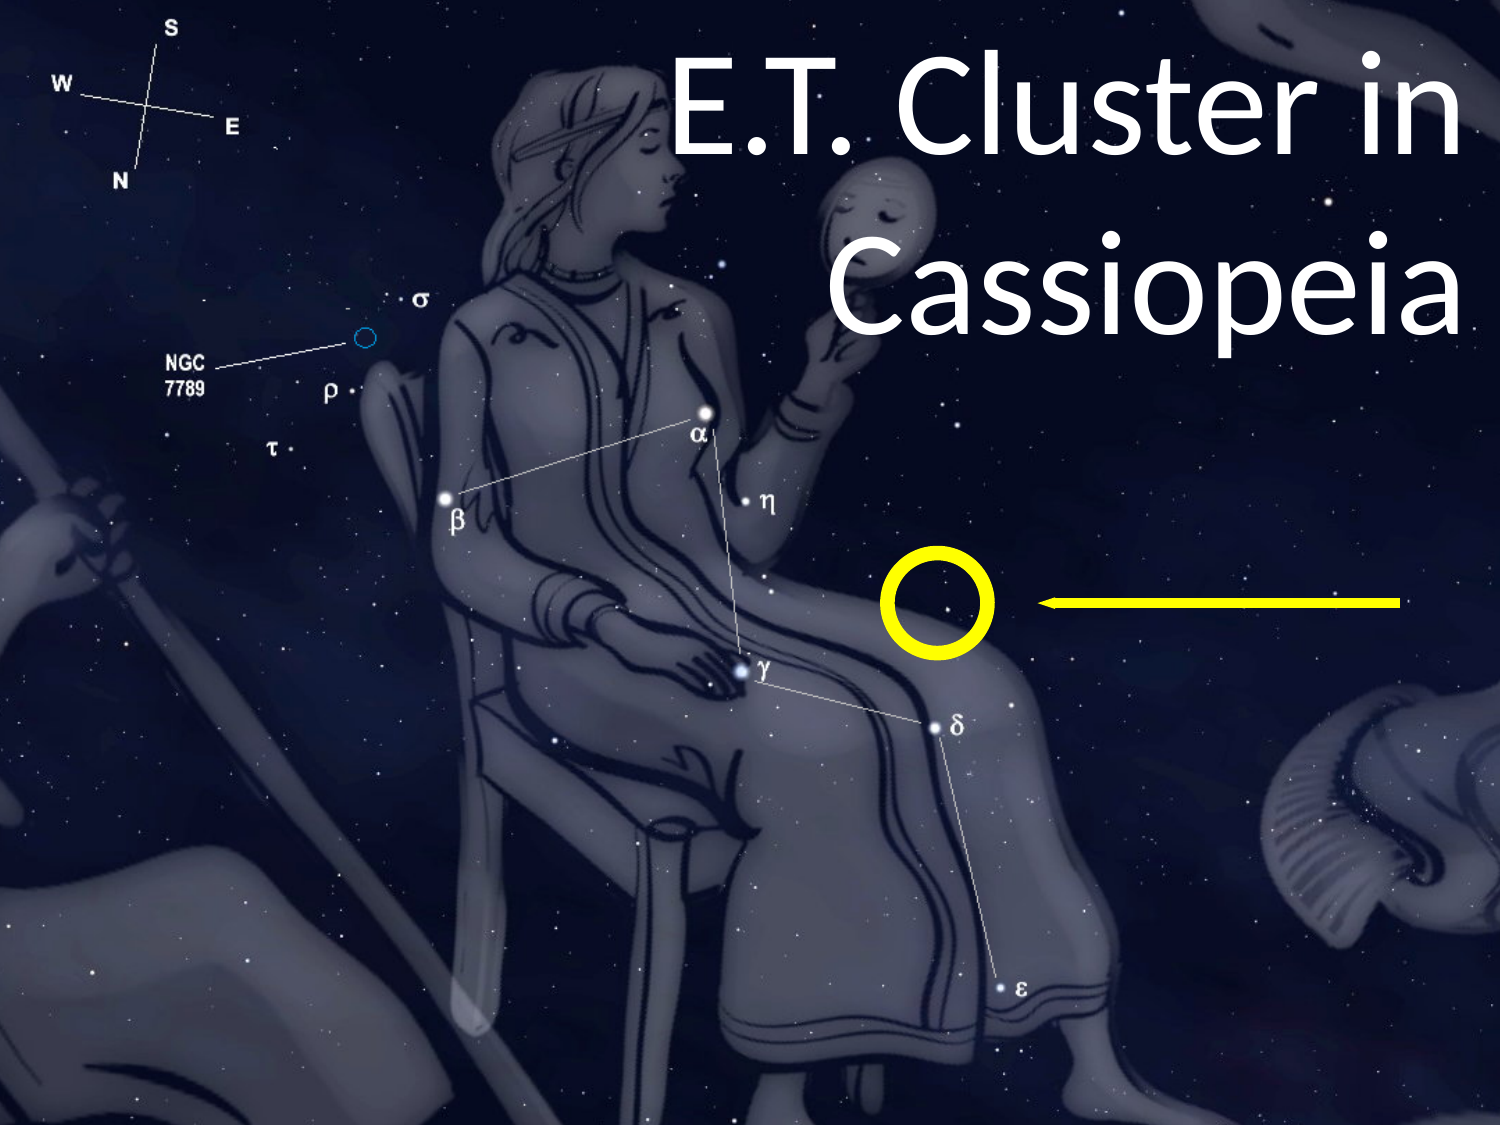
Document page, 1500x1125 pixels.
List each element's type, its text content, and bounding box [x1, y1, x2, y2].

text_box E.T. Cluster in Cassiopeia [650, 0, 1500, 376]
picture [0, 0, 1500, 1125]
